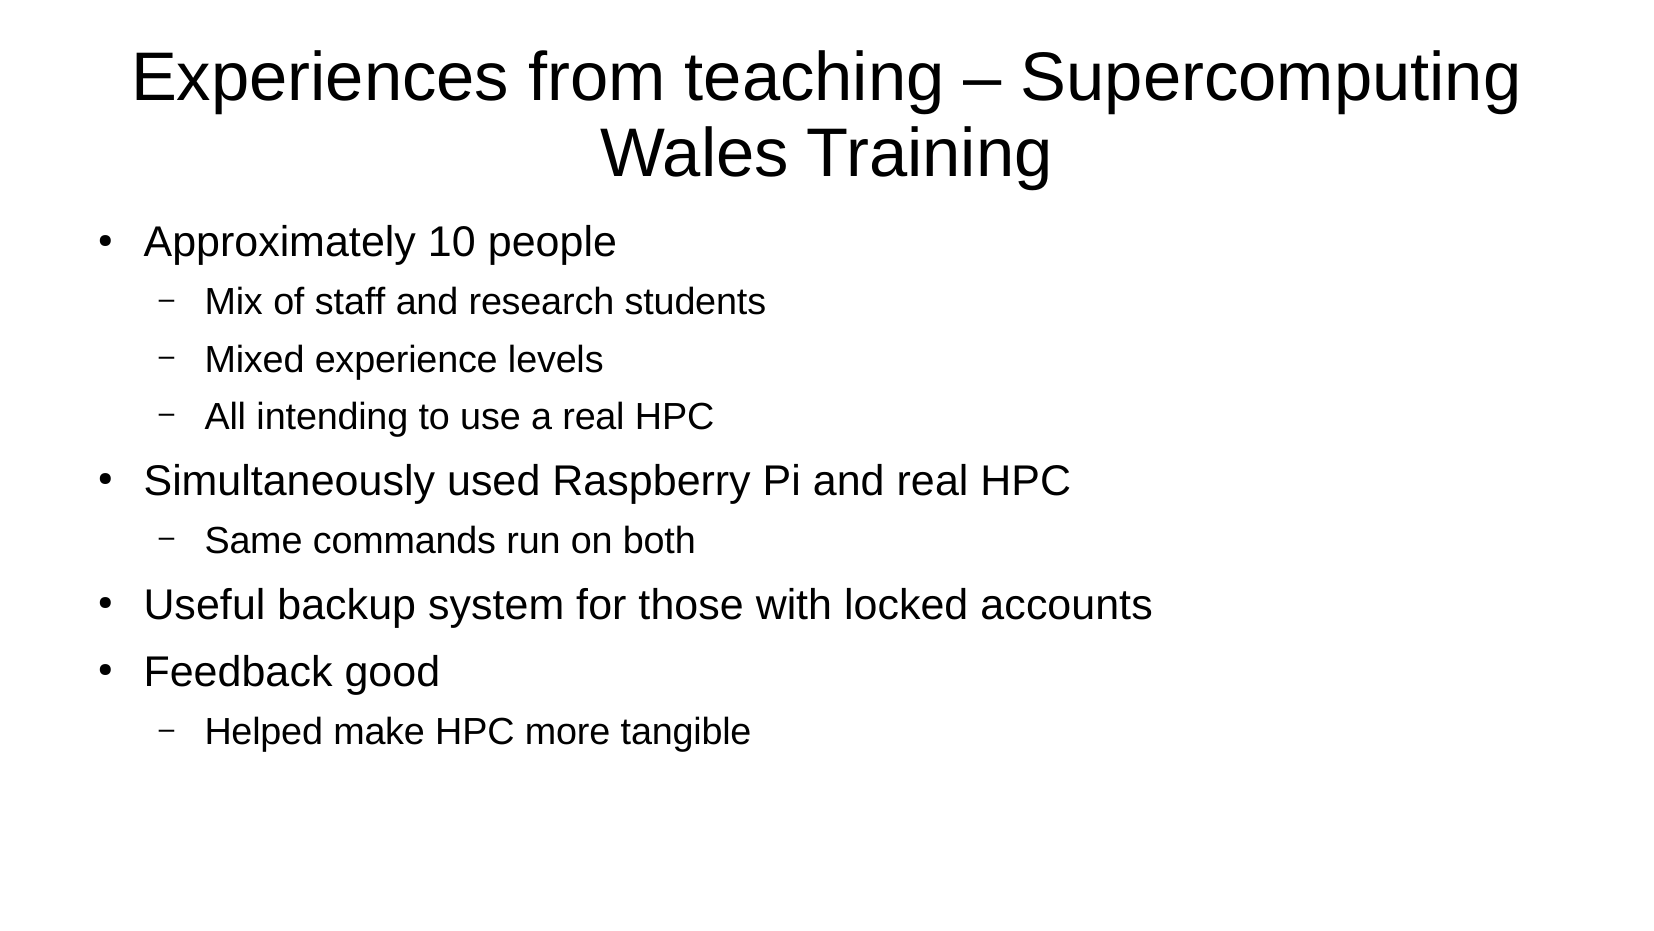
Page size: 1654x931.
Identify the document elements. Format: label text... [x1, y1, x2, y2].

title Experiences from teaching – Supercomputing Wales Training [82, 37, 1571, 193]
list Approximately 10 people Mix of staff and research students Mixed experience levels All intending to use a real HPC Simultaneously used Raspberry Pi and real HPC Same commands run on both Useful backup system for those with locked accounts Feedback good Helped make HPC more tangible [82, 217, 1571, 758]
